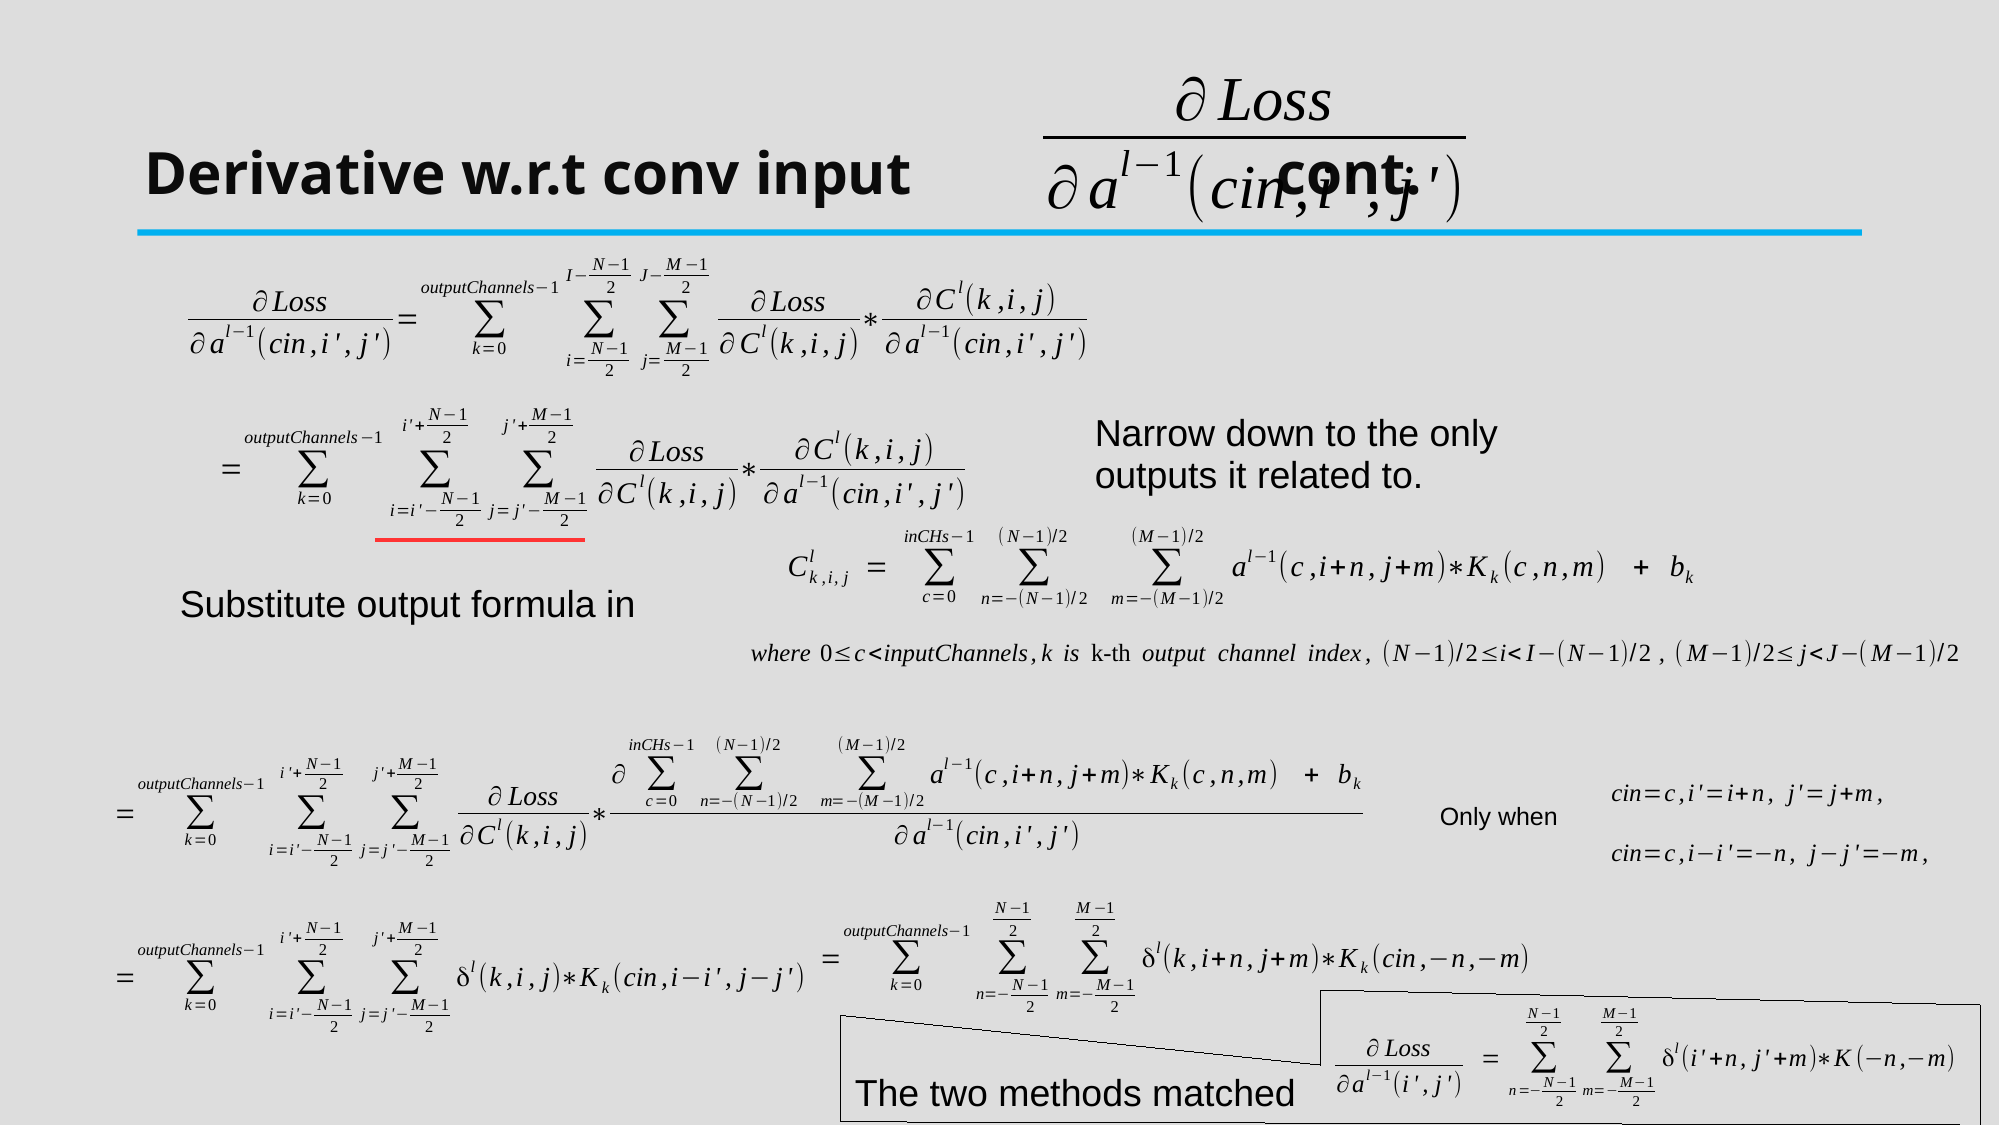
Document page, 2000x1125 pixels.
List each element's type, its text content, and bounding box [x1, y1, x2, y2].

chart [105, 734, 1371, 871]
text_box Substitute output formula in [165, 576, 721, 676]
chart [104, 900, 1962, 1110]
chart [1033, 64, 1475, 226]
chart [210, 404, 1966, 669]
text_box The two methods matched [840, 1065, 1336, 1125]
title Derivative w.r.t conv input cont. [137, 108, 1863, 233]
chart [1605, 840, 1934, 868]
text_box Only when [1425, 795, 1621, 841]
chart [1605, 780, 1890, 808]
chart [180, 254, 1096, 382]
text_box Narrow down to the only outputs it related to. [1080, 404, 1636, 504]
